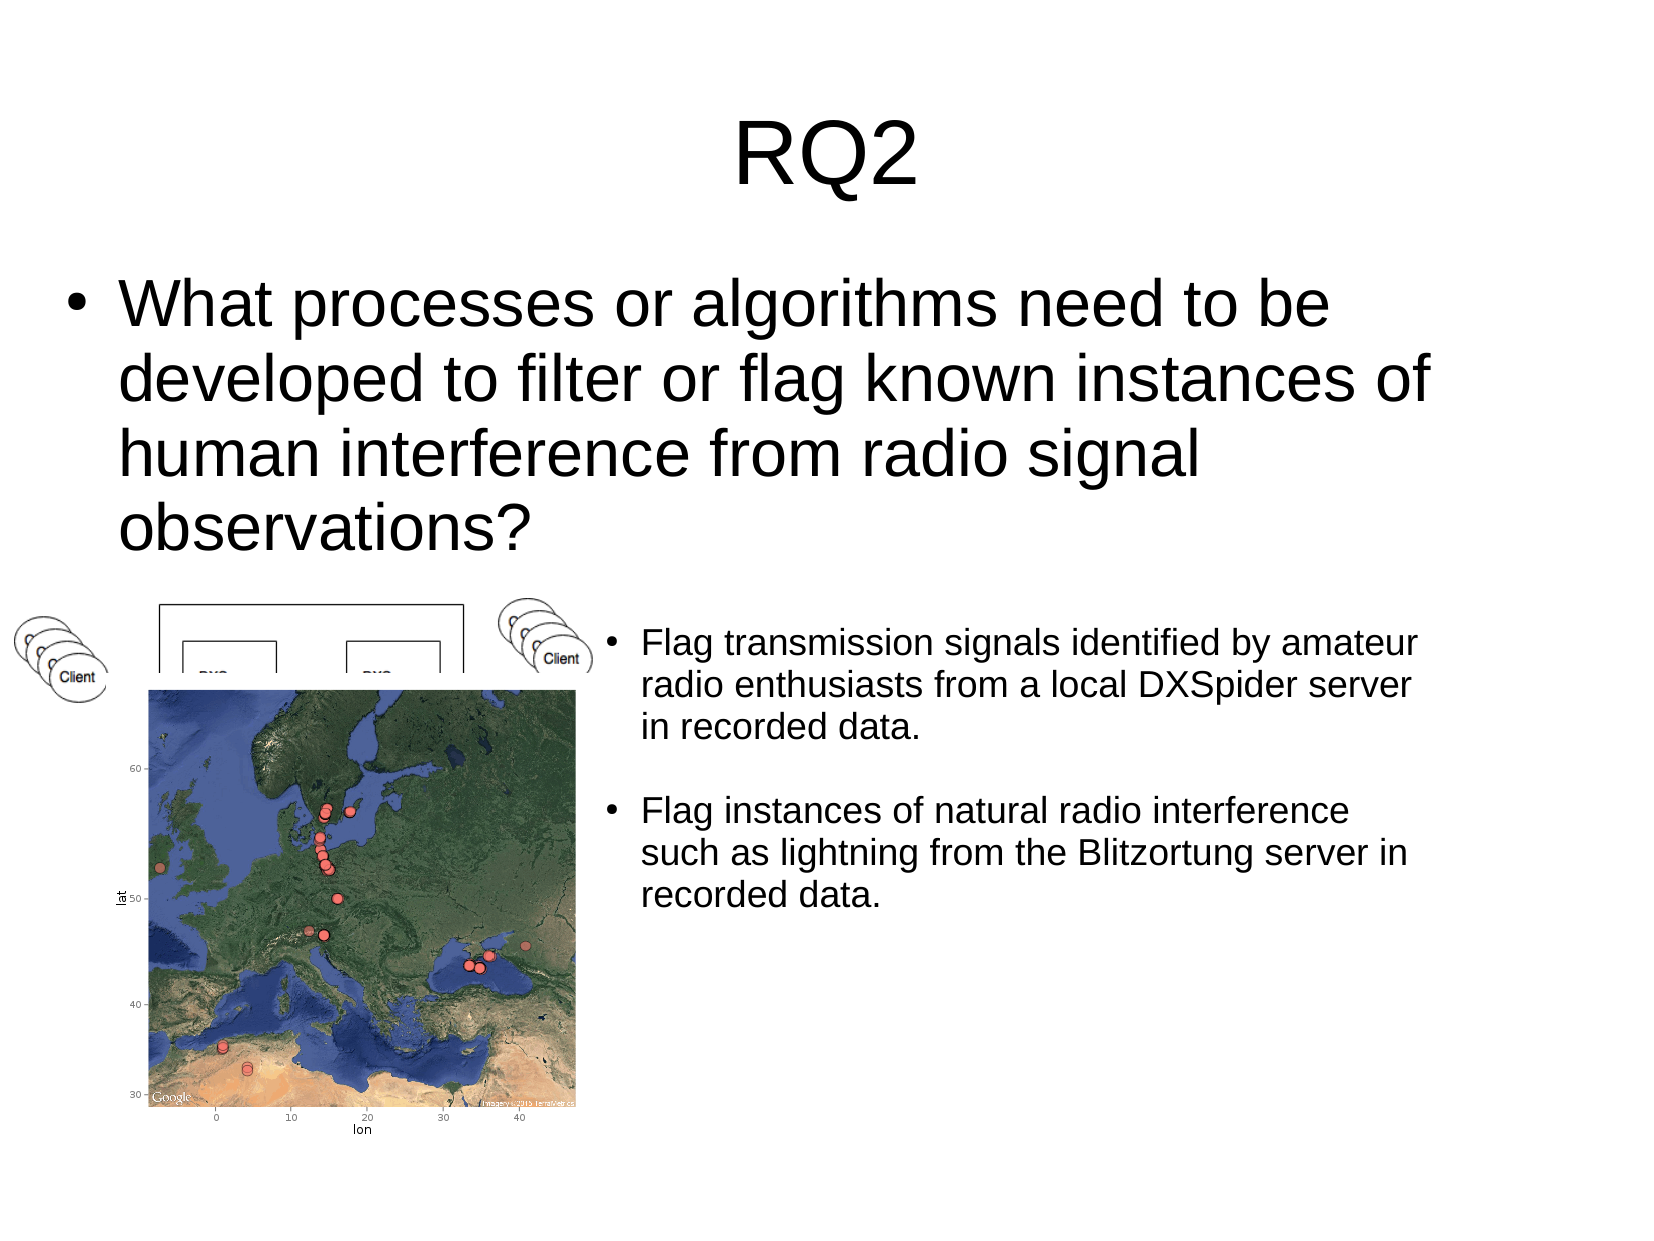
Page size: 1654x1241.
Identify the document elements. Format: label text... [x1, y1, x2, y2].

text_box Flag transmission signals identified by amateur radio enthusiasts from a local DXSpider server in recorded data. Flag instances of natural radio interference such as lightning from the Blitzortung server in recorded data. [594, 614, 1453, 1075]
list What processes or algorithms need to be developed to filter or flag known instances of human interference from radio signal observations? [47, 266, 1536, 709]
title RQ2 [82, 49, 1571, 257]
picture [14, 598, 594, 1146]
